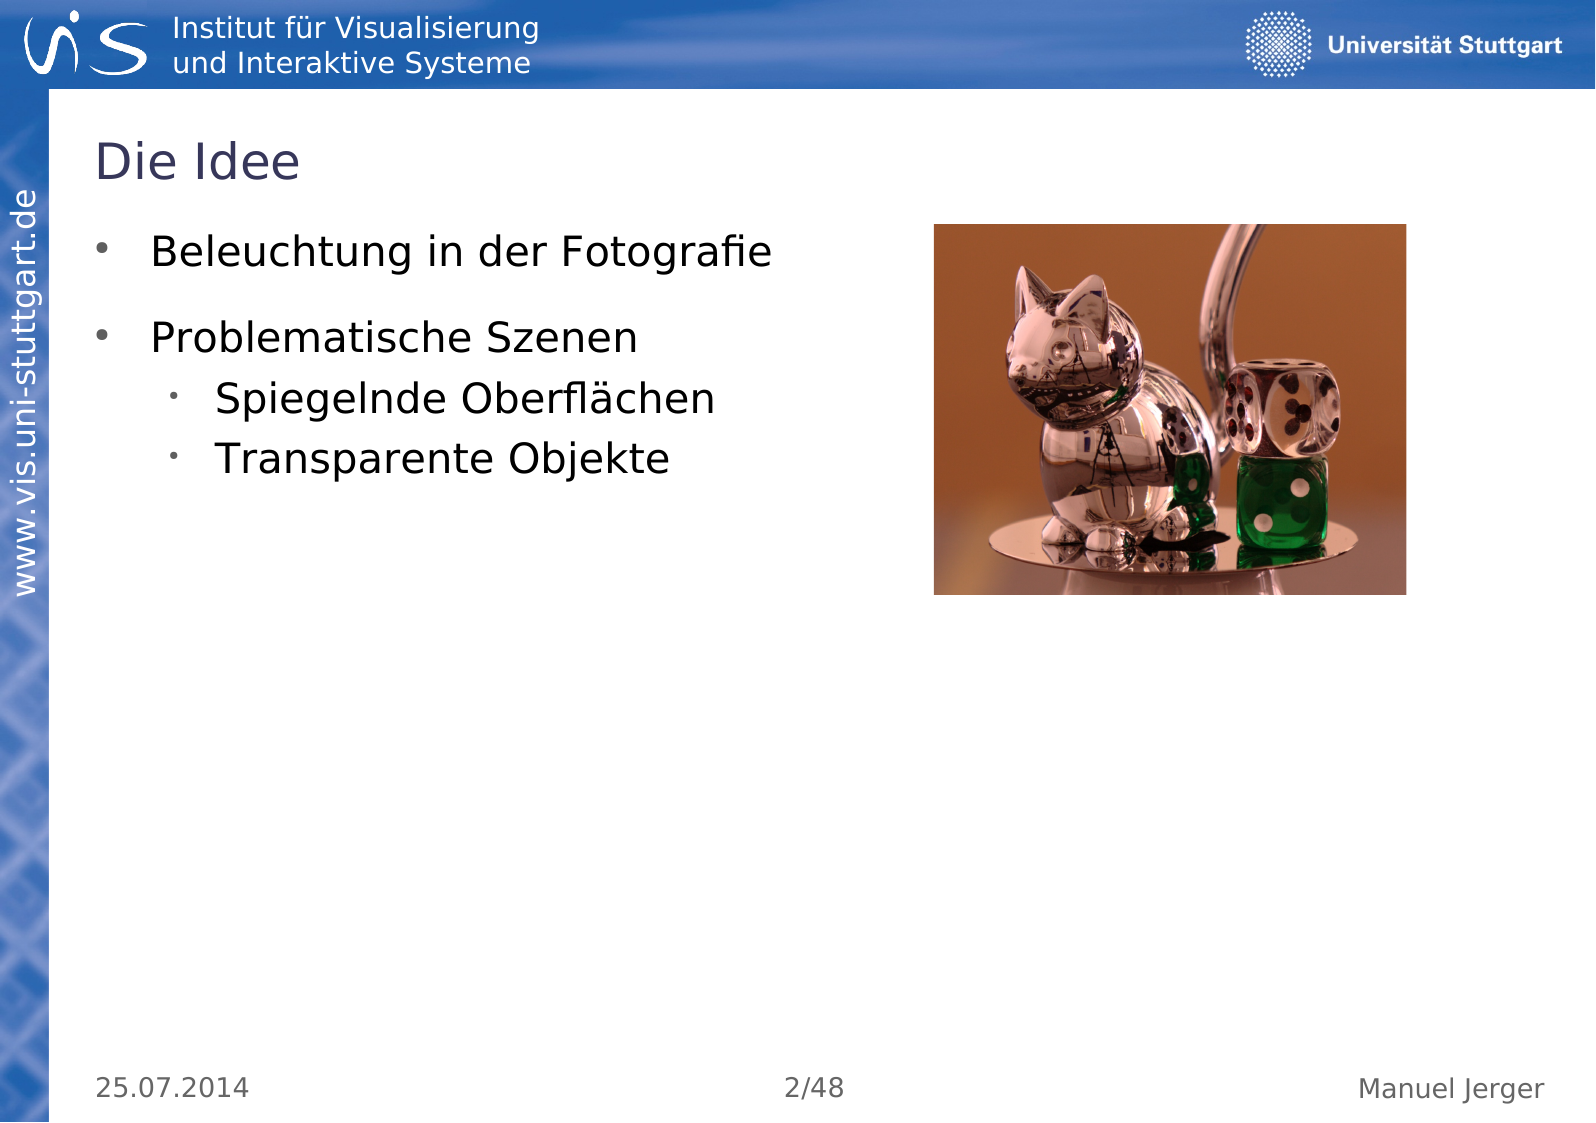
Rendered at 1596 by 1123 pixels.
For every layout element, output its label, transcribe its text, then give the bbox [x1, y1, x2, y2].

picture [933, 224, 1407, 595]
picture [0, 0, 49, 1122]
picture [24, 0, 1596, 89]
title Die Idee [94, 117, 1534, 201]
list Beleuchtung in der Fotografie Problematische Szenen Spiegelnde Oberflächen Transparente Objekte [94, 224, 1548, 1052]
